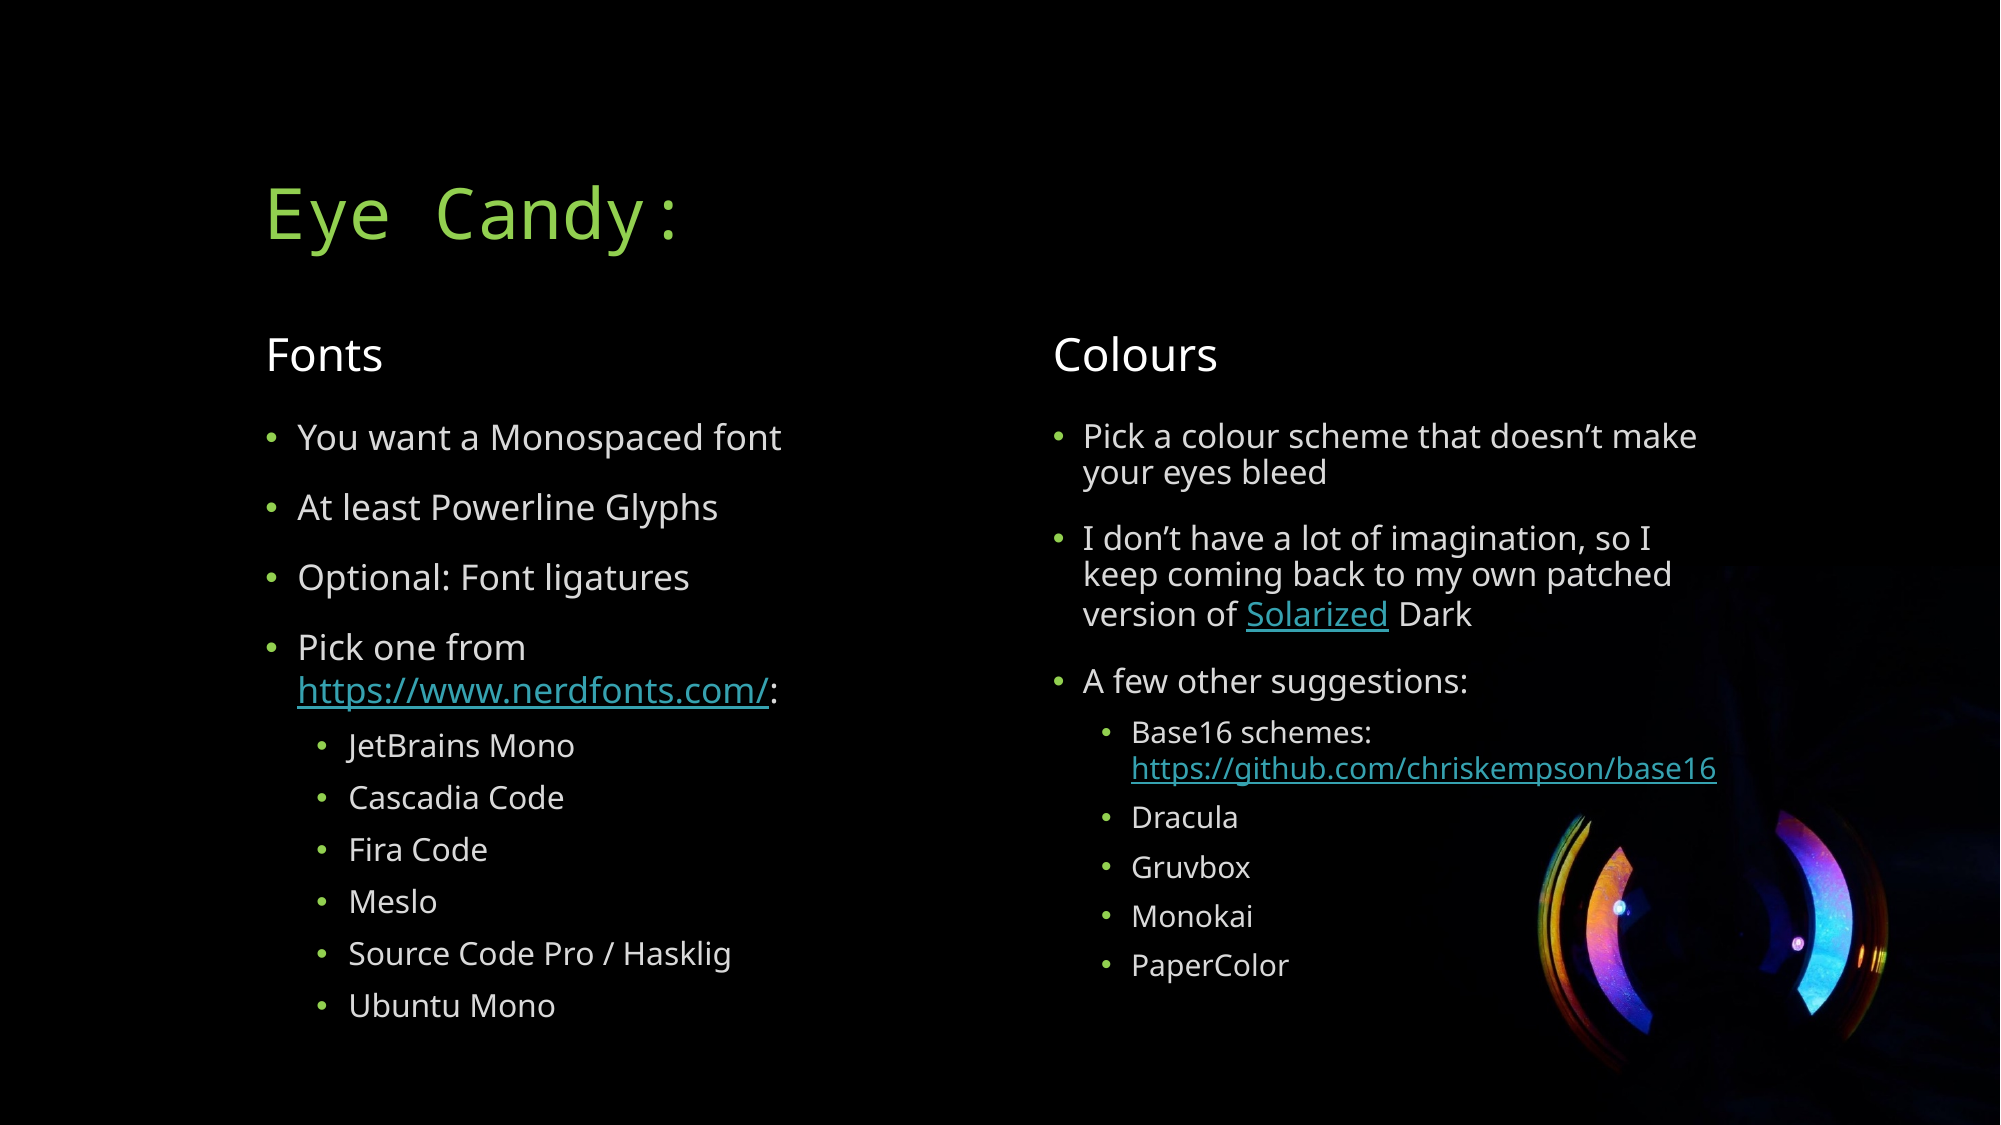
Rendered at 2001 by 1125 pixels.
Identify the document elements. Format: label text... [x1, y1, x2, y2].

list Pick a colour scheme that doesn’t make your eyes bleed I don’t have a lot of imagination, so I keep coming back to my own patched version of Solarized Dark A few other suggestions: Base16 schemes: https://github.com/chriskempson/base16 Dracula Gruvbox Monokai PaperColor [1038, 412, 1751, 1000]
title Eye Candy: [249, 75, 1750, 263]
picture [1023, 566, 2000, 1125]
list You want a Monospaced font At least Powerline Glyphs Optional: Font ligatures Pick one from https://www.nerdfonts.com/: JetBrains Mono Cascadia Code Fira Code Meslo Source Code Pro / Hasklig Ubuntu Mono [250, 412, 963, 1035]
list Fonts [250, 299, 963, 412]
list Colours [1038, 299, 1751, 412]
